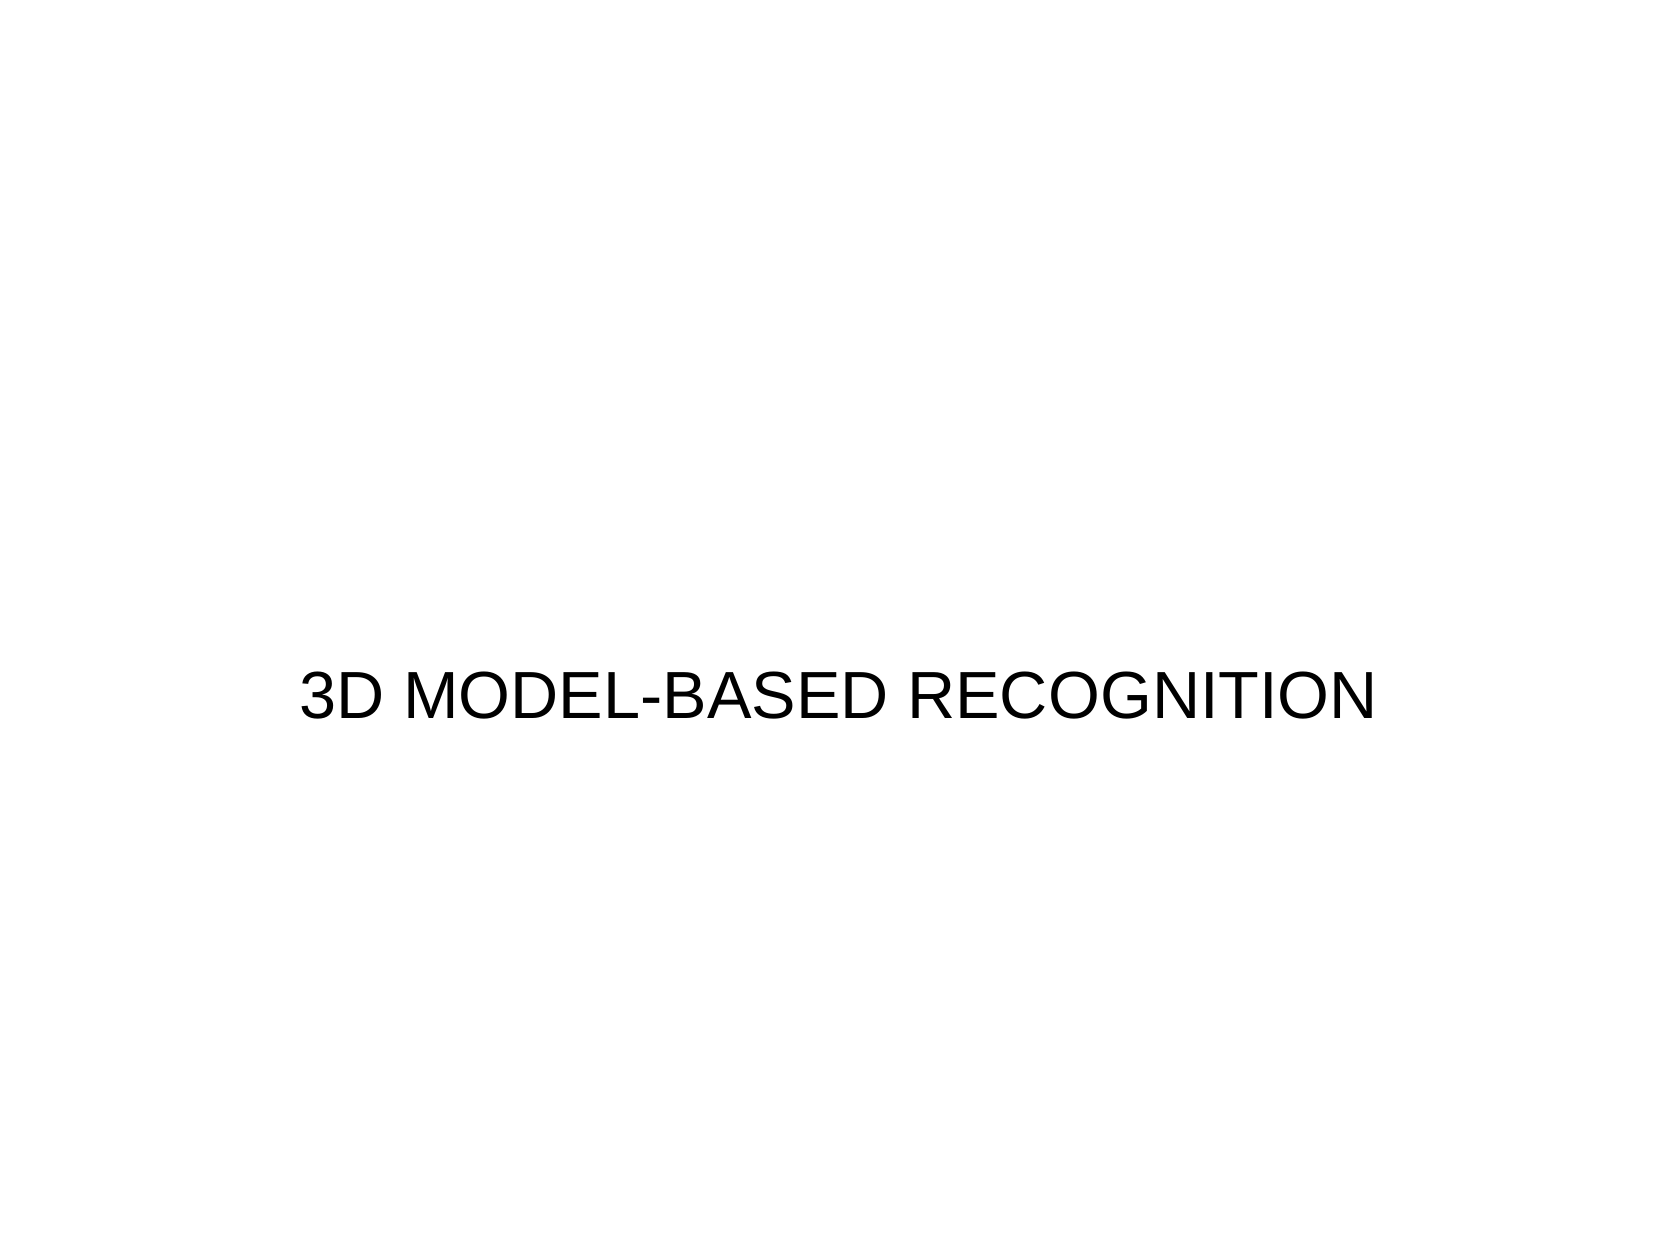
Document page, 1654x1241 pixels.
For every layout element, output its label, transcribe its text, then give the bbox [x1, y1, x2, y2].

subtitle 3D MODEL-BASED RECOGNITION [25, 226, 1654, 1166]
